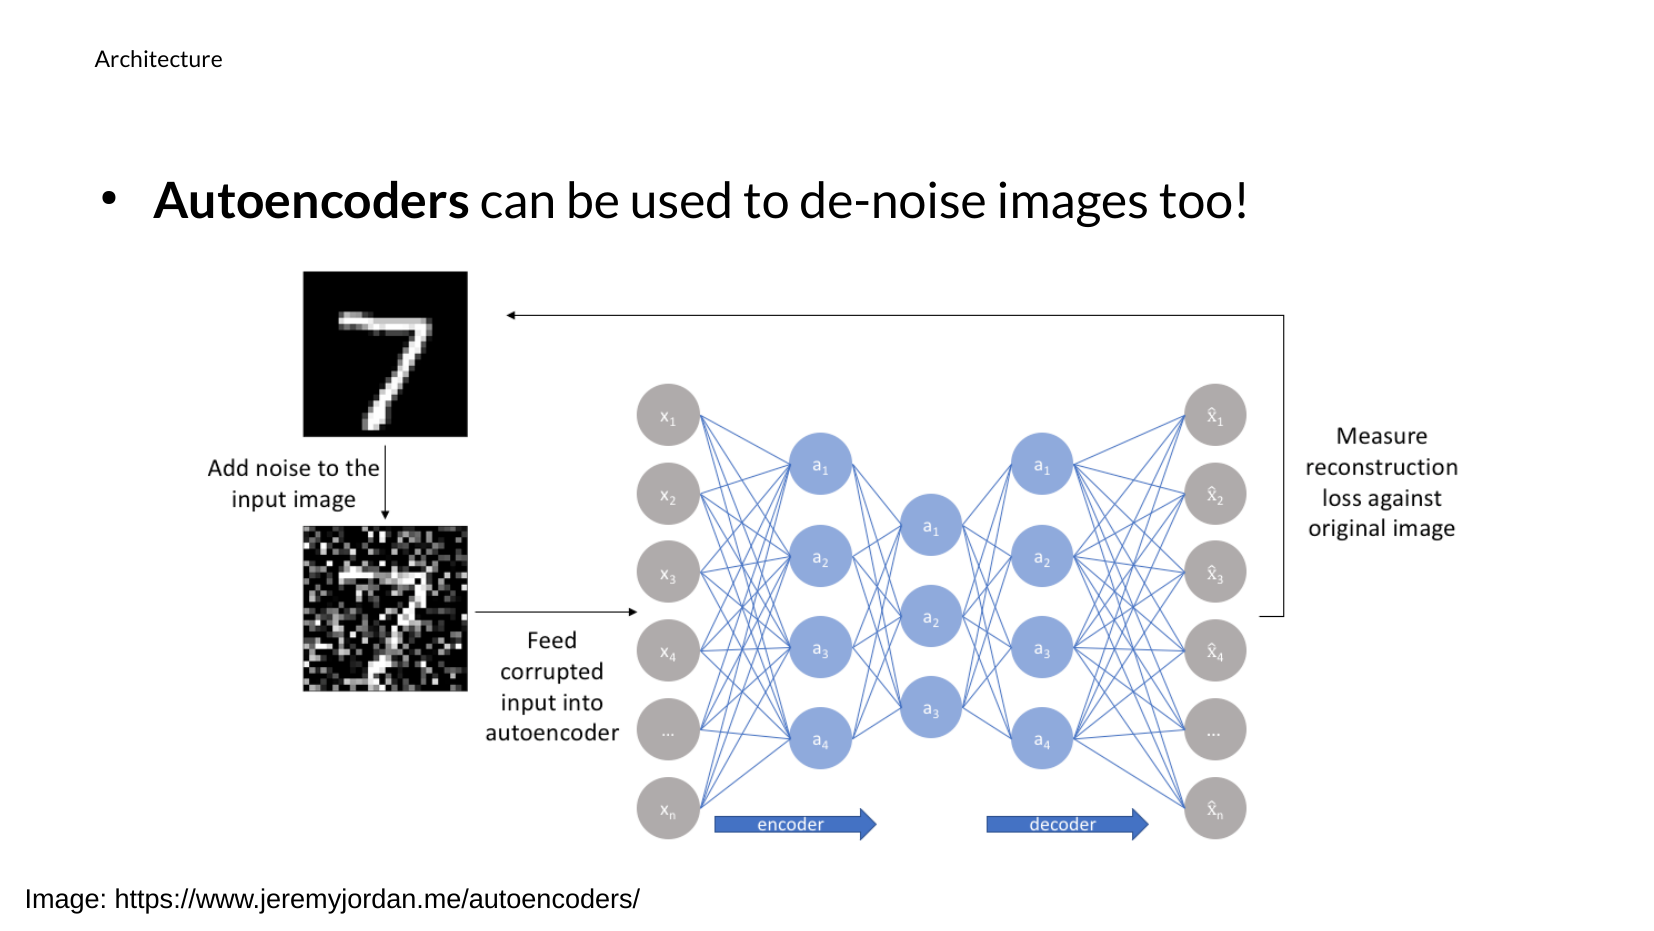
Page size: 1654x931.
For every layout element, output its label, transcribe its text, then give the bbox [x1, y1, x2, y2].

title Architecture [94, 0, 1583, 119]
text_box Image: https://www.jeremyjordan.me/autoencoders/ [9, 876, 768, 931]
list Autoencoders can be used to de-noise images too! [82, 169, 1571, 284]
picture [177, 236, 1512, 846]
